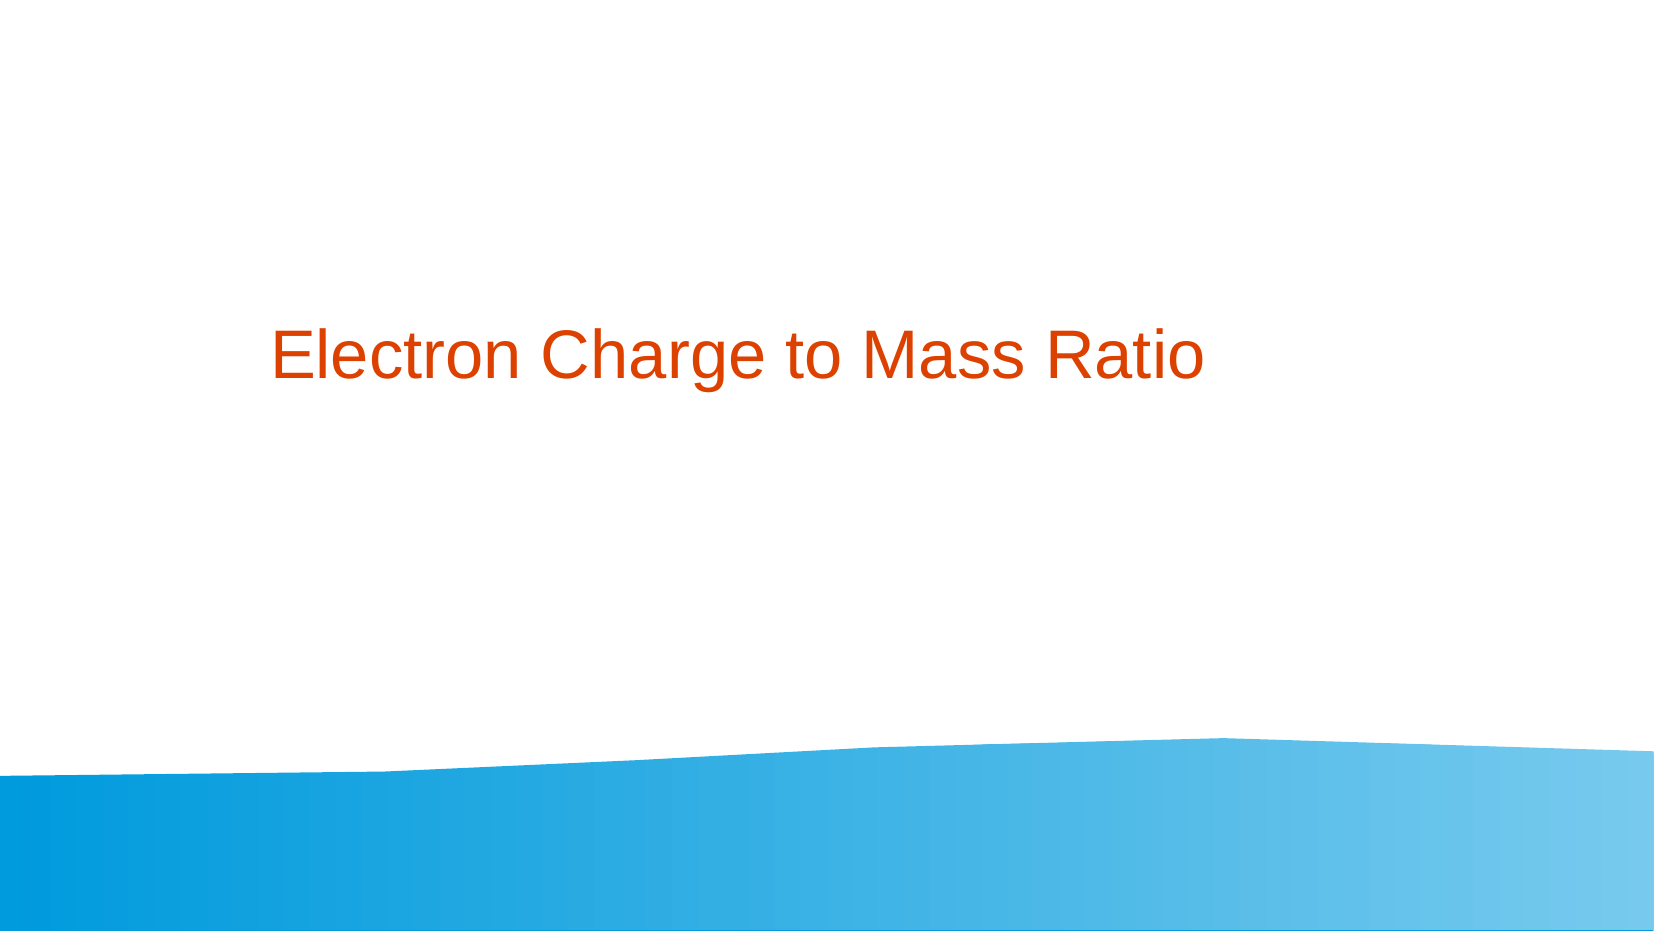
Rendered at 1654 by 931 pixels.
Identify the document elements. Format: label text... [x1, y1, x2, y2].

title Electron Charge to Mass Ratio [0, 265, 1477, 443]
